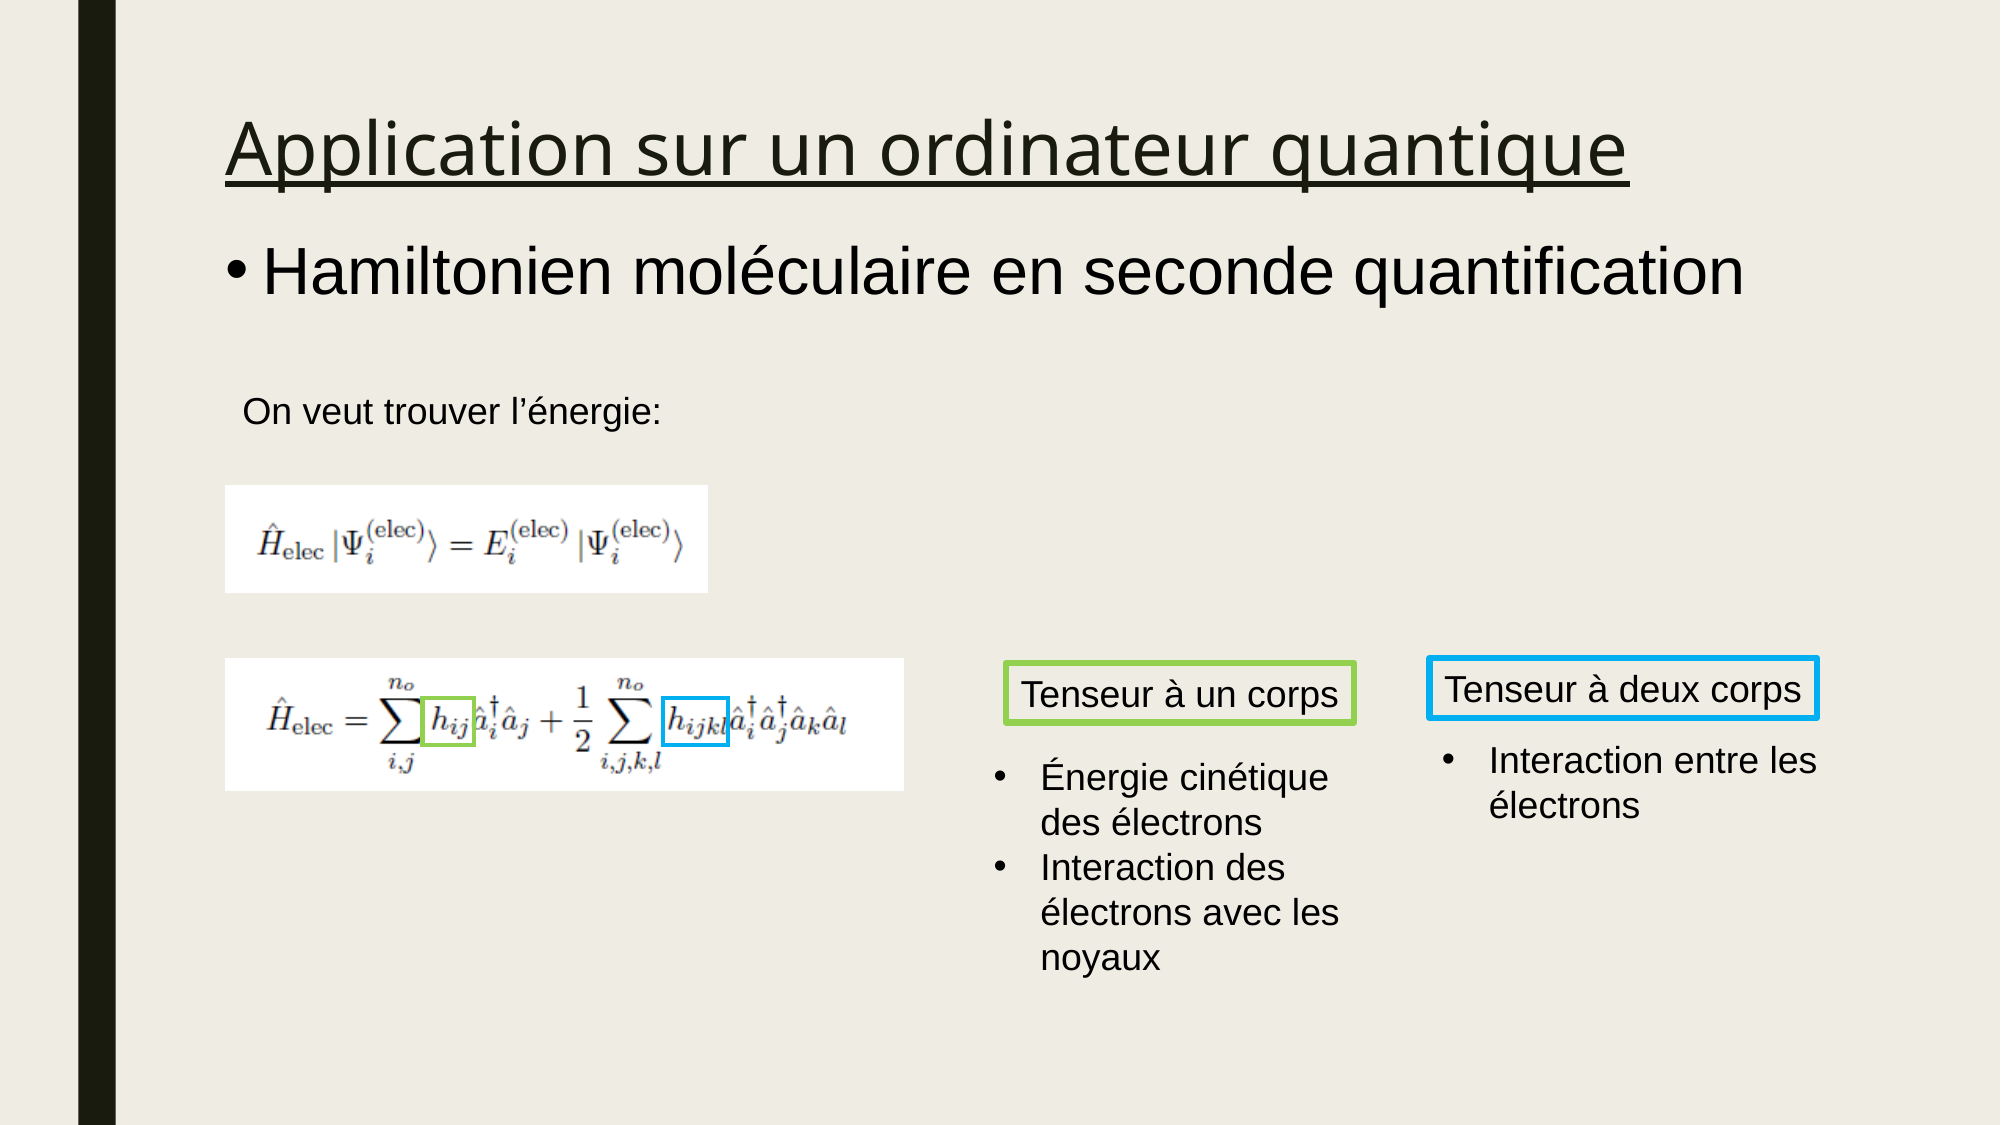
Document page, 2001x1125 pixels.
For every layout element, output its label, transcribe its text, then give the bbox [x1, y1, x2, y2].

text_box Énergie cinétique des électrons Interaction des électrons avec les noyaux [978, 746, 1400, 986]
text_box Interaction entre les électrons [1427, 728, 1849, 834]
text_box Tenseur à deux corps [1429, 658, 1817, 718]
subtitle Hamiltonien moléculaire en seconde quantification [225, 226, 1800, 319]
picture [225, 485, 708, 593]
text_box On veut trouver l’énergie: [227, 379, 678, 440]
text_box Application sur un ordinateur quantique [225, 112, 1800, 226]
picture [225, 658, 904, 791]
text_box Tenseur à un corps [1005, 662, 1354, 723]
